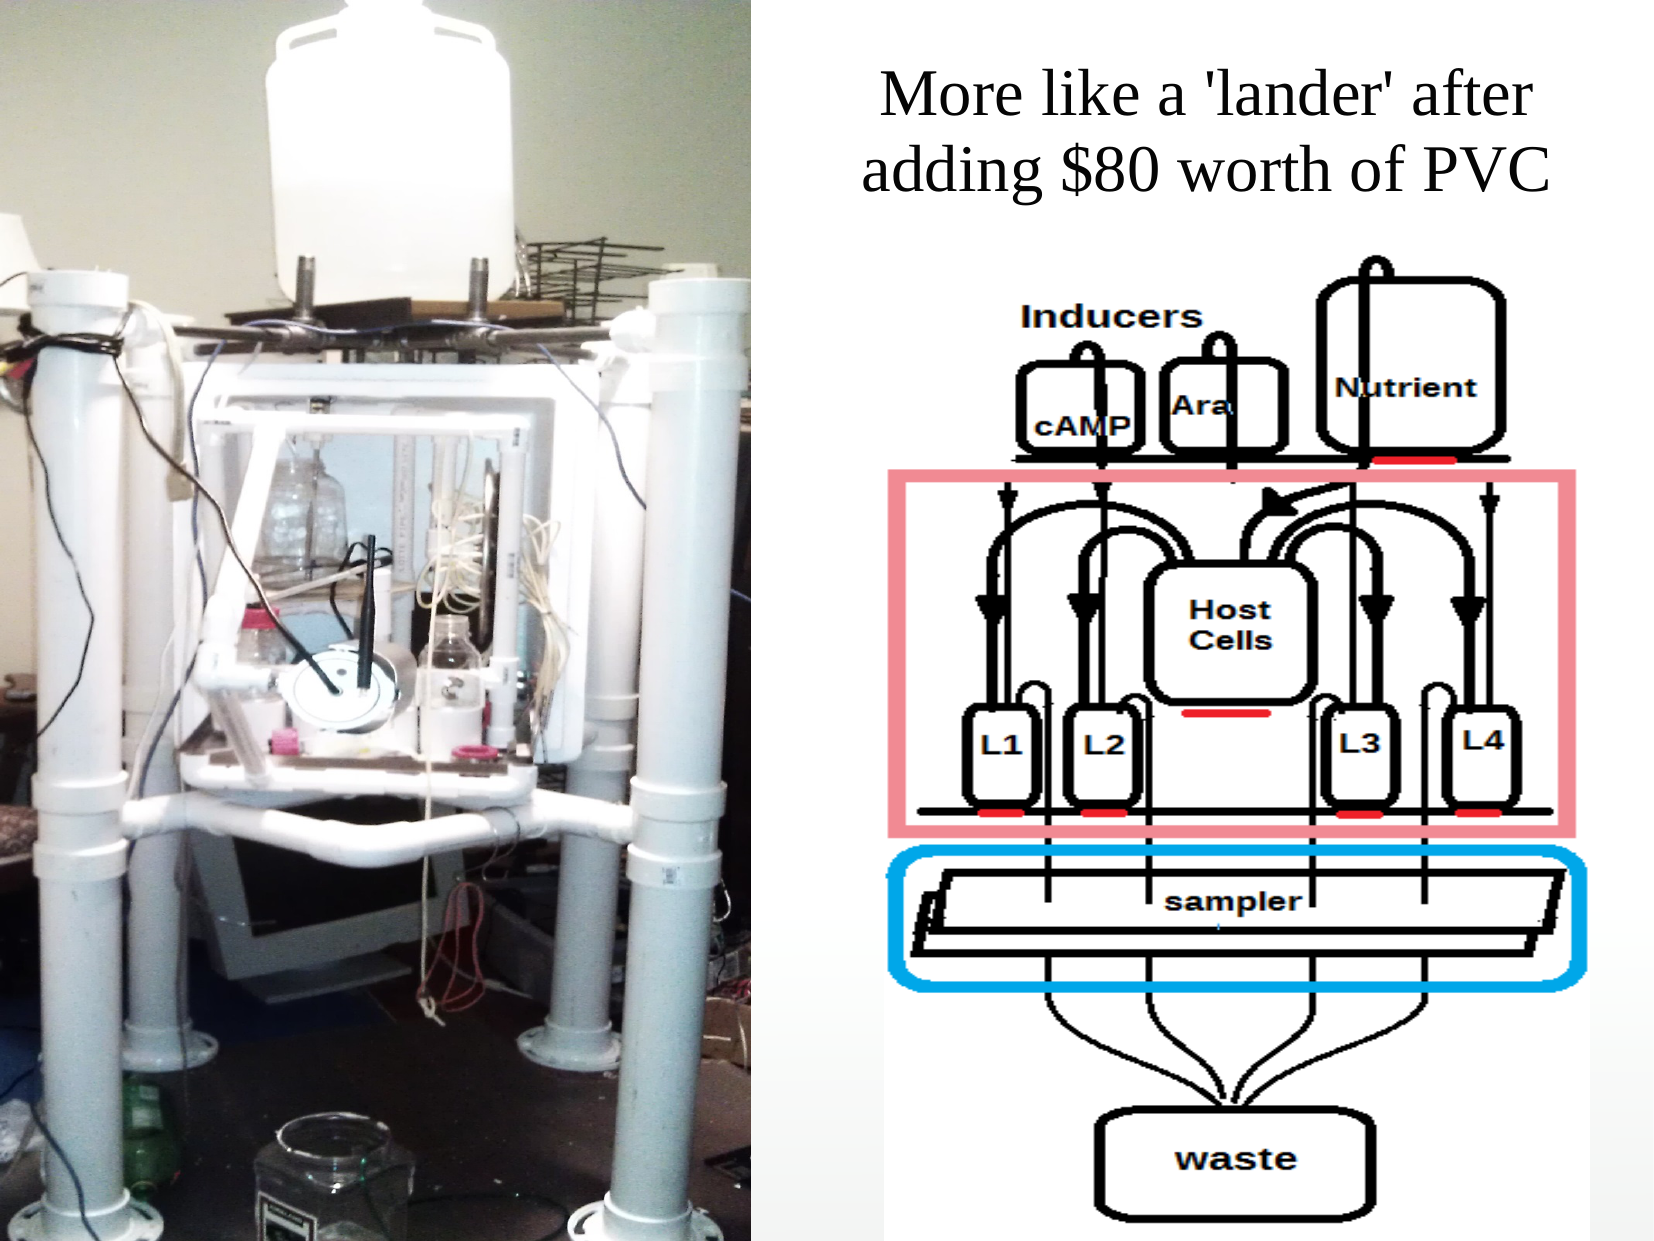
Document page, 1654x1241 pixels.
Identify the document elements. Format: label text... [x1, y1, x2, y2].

picture [0, 0, 1654, 1241]
text_box More like a 'lander' after adding $80 worth of PVC [825, 15, 1591, 243]
